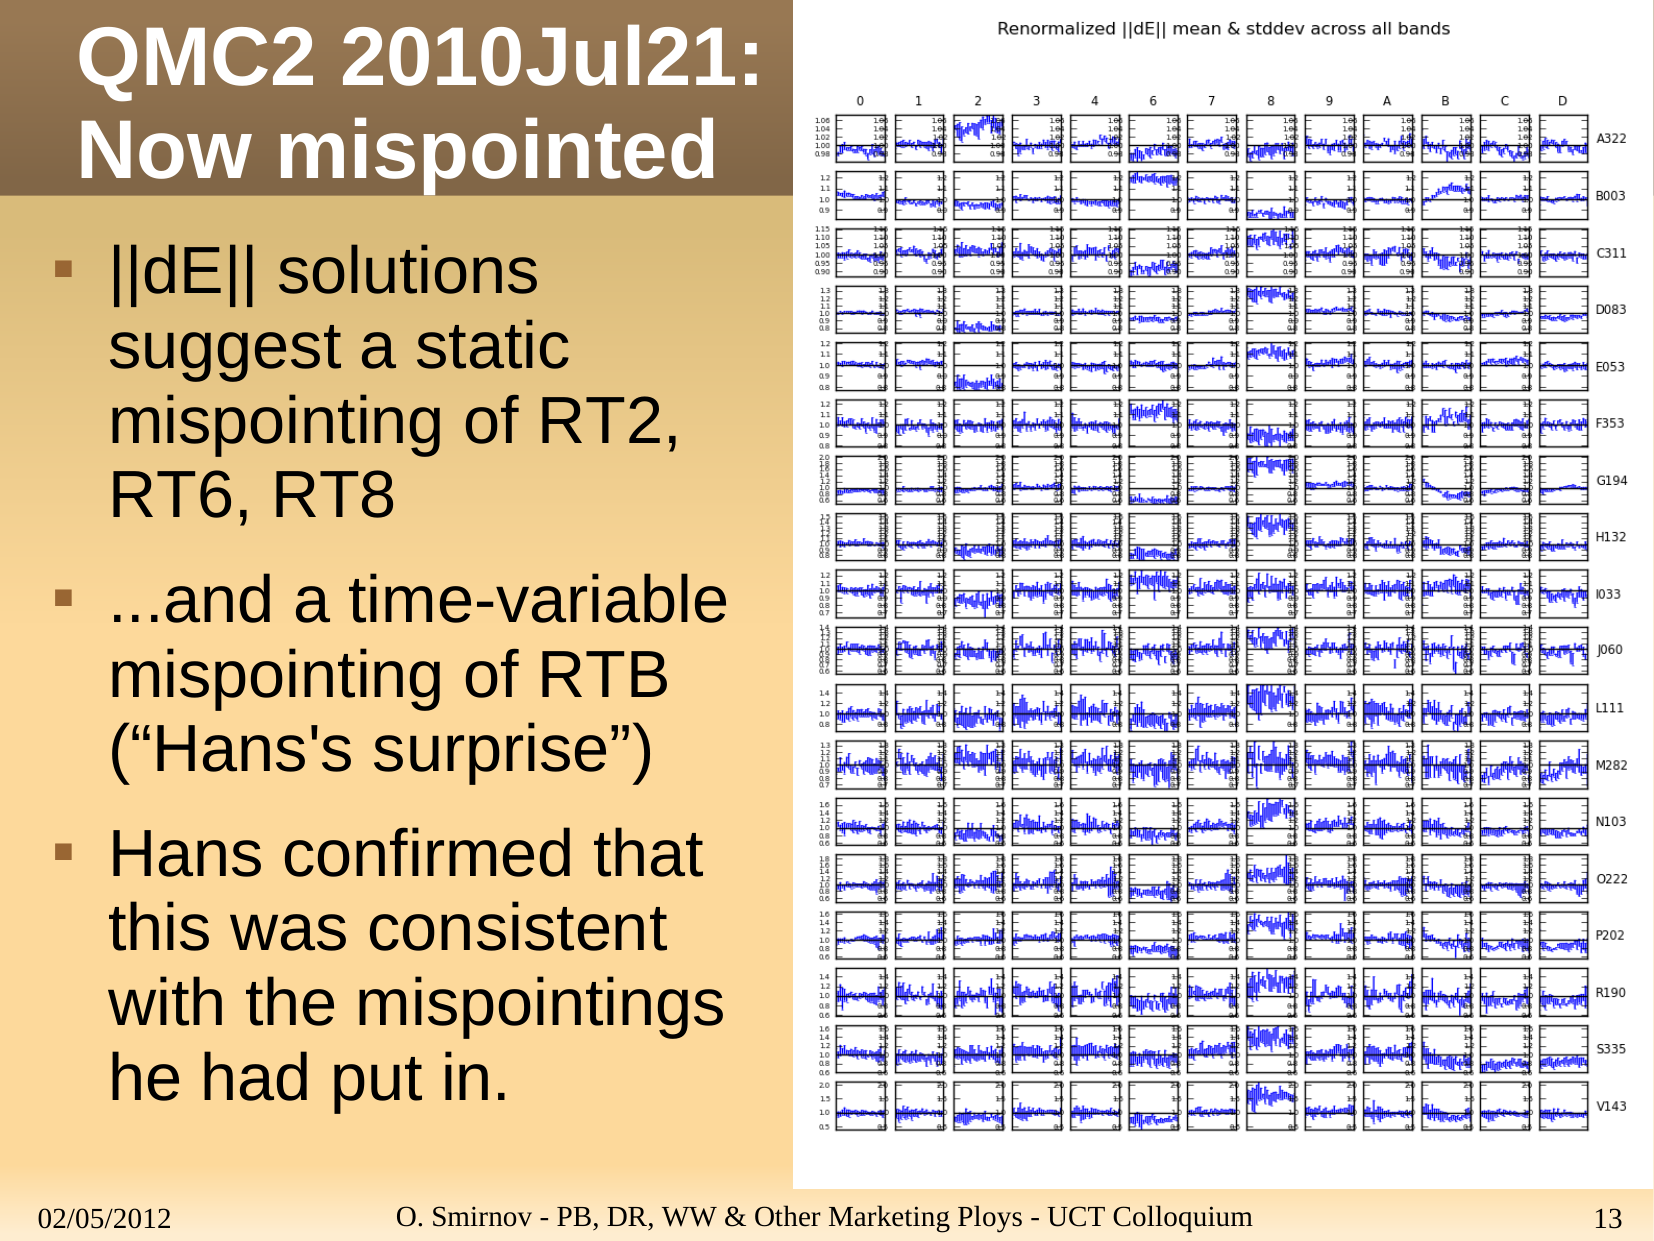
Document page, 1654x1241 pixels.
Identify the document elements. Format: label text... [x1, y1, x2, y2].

title QMC2 2010Jul21: Now mispointed [76, 7, 793, 200]
picture [0, 0, 1654, 1241]
list ||dE|| solutions suggest a static mispointing of RT2, RT6, RT8 ...and a time-variable mispointing of RTB (“Hans's surprise”) Hans confirmed that this was consistent with the mispointings he had put in. [37, 233, 788, 1201]
